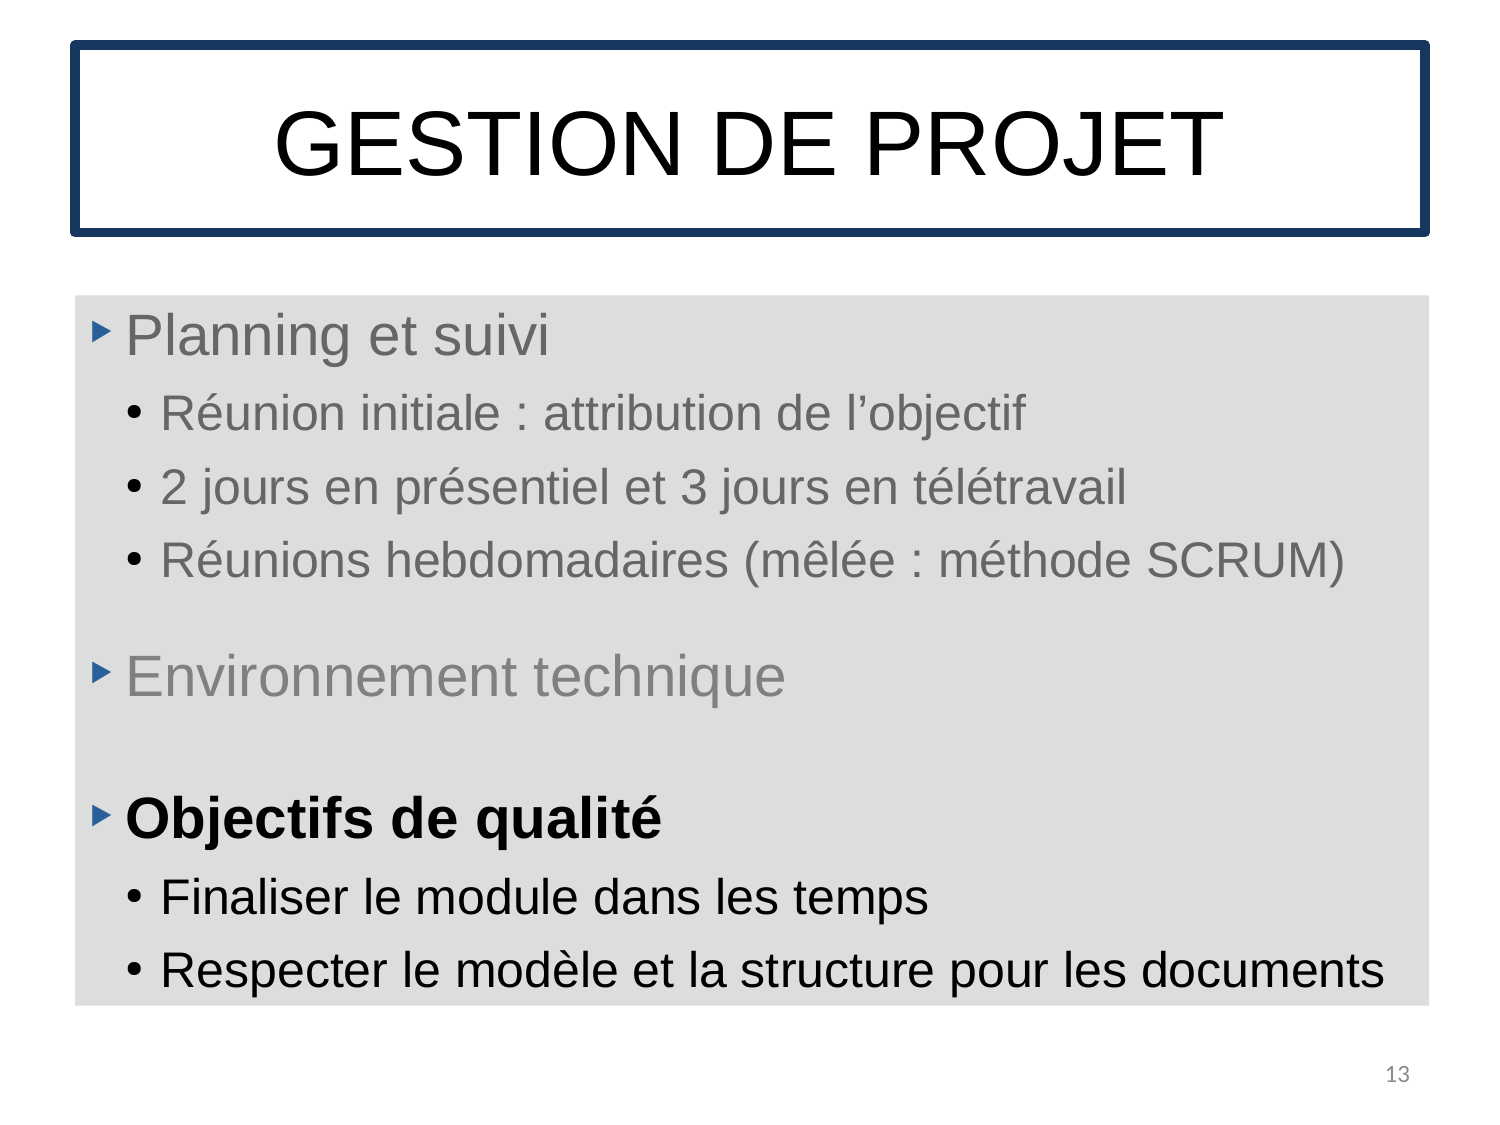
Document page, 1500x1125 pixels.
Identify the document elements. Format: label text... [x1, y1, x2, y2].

text_box Planning et suivi Réunion initiale : attribution de l’objectif 2 jours en présentiel et 3 jours en télétravail Réunions hebdomadaires (mêlée : méthode SCRUM) Environnement technique Objectifs de qualité Finaliser le module dans les temps Respecter le modèle et la structure pour les documents [75, 295, 1430, 1006]
title GESTION DE PROJET [75, 45, 1425, 233]
